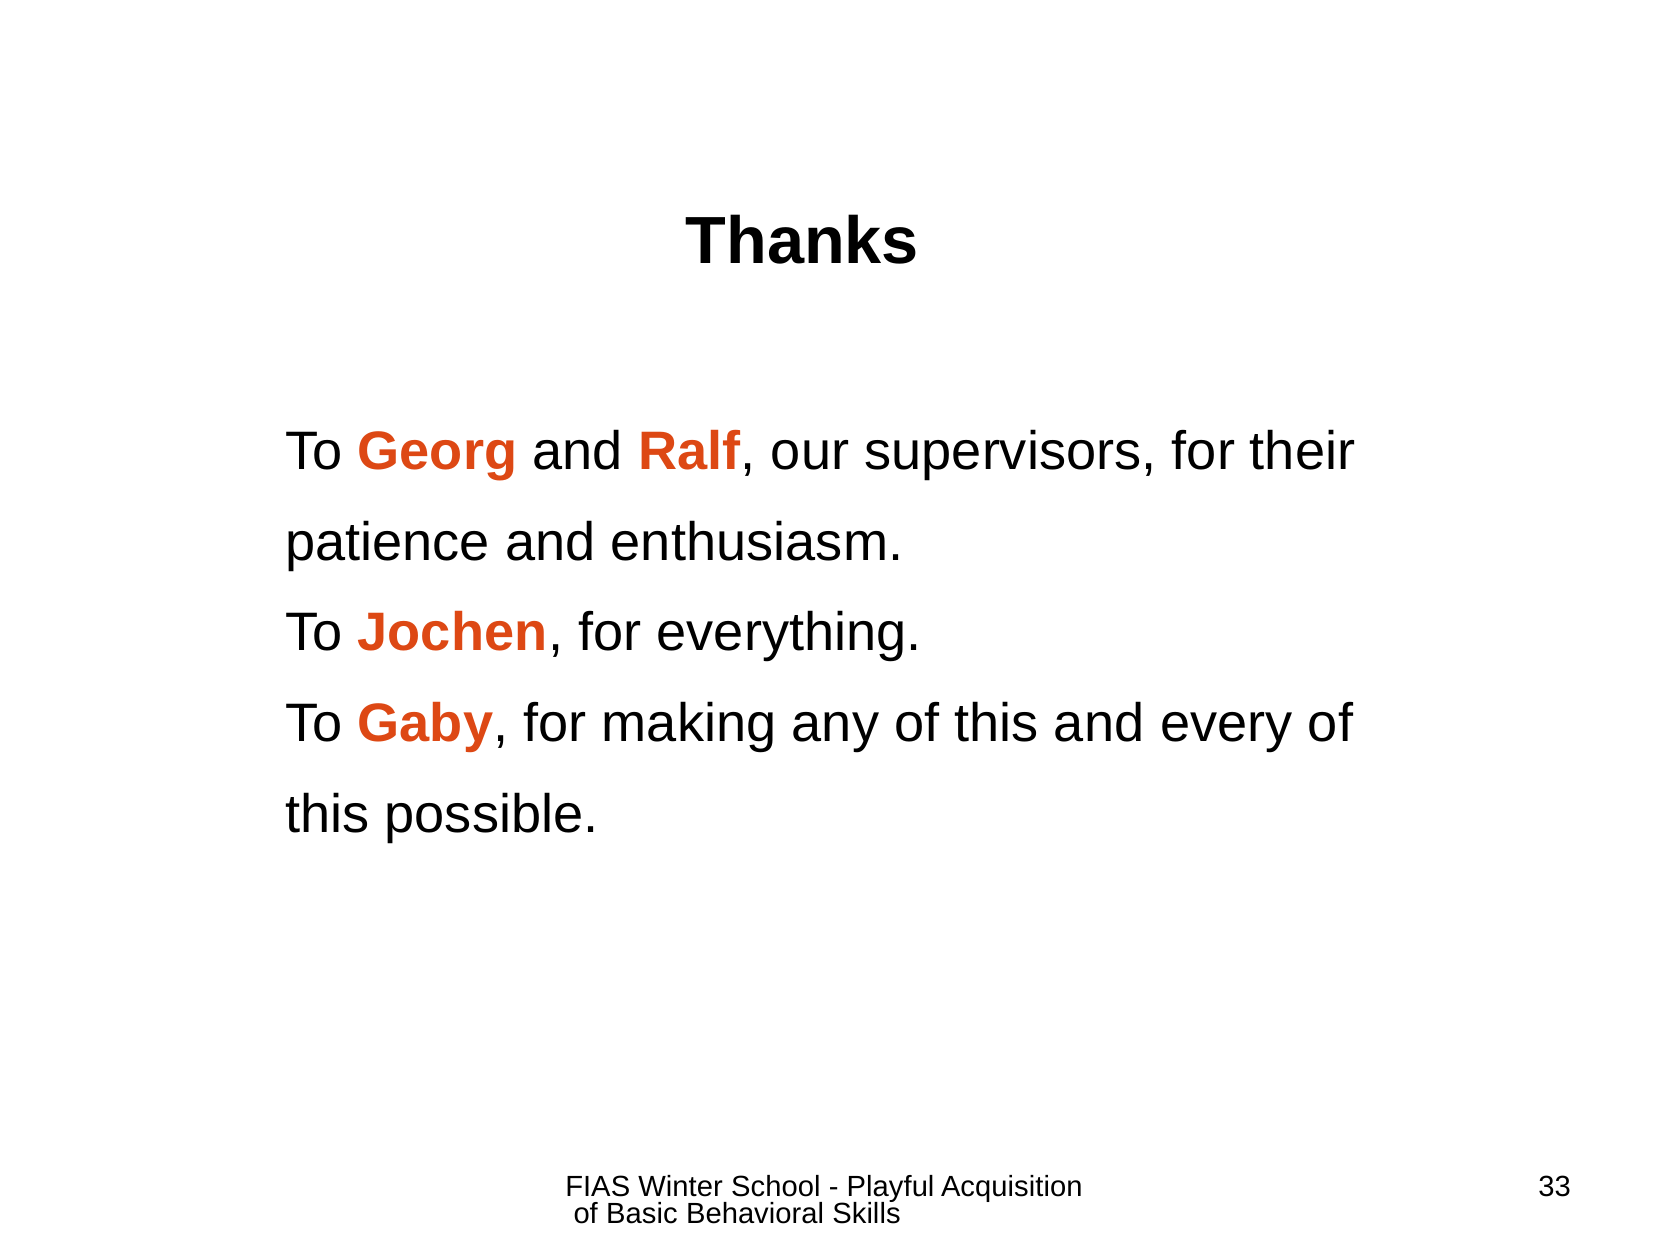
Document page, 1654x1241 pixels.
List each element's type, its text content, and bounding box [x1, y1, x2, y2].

text_box Thanks [615, 202, 991, 278]
text_box To Georg and Ralf, our supervisors, for their patience and enthusiasm. To Jochen, for everything. To Gaby, for making any of this and every of this possible. [285, 405, 1366, 829]
